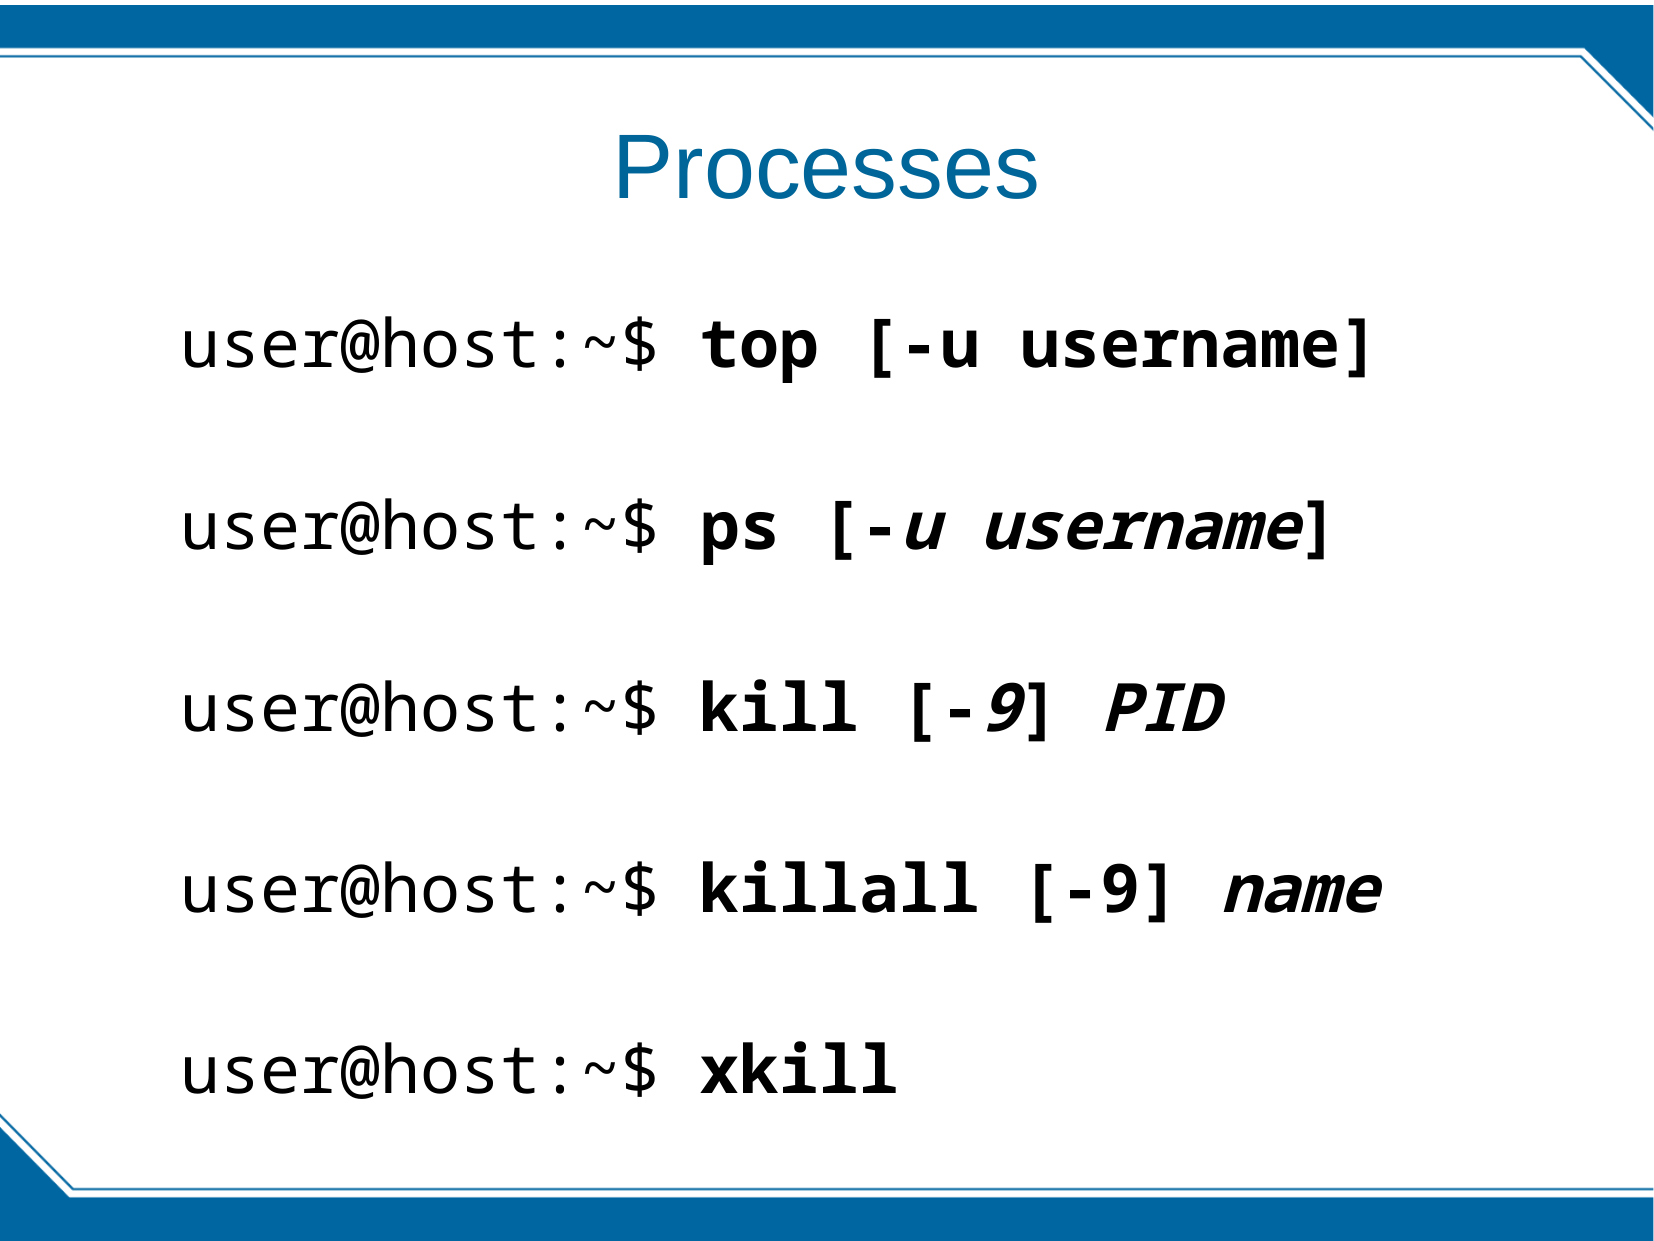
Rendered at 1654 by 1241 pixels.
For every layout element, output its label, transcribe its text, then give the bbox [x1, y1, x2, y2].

picture [0, 1113, 1654, 1241]
title Processes [82, 62, 1571, 271]
subtitle user@host:~$ top [-u username] user@host:~$ ps [-u username] user@host:~$ kill [-9] PID user@host:~$ killall [-9] name user@host:~$ xkill [180, 296, 1546, 1231]
picture [0, 5, 1654, 132]
